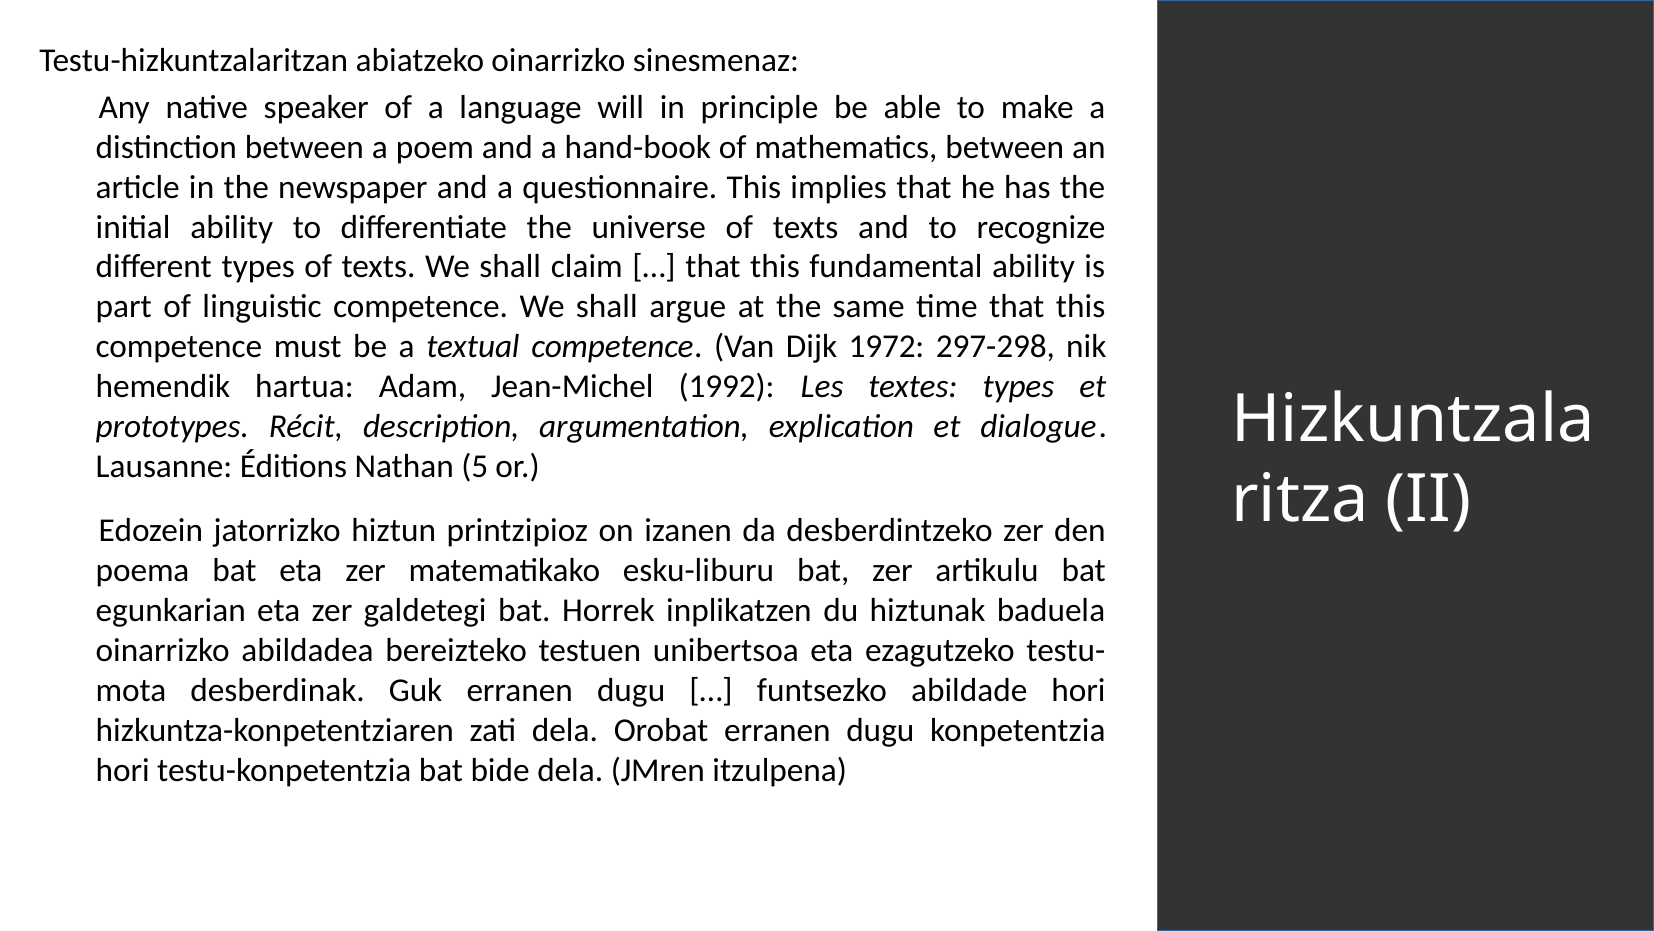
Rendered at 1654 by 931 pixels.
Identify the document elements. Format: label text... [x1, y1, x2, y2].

title Hizkuntzalaritza (II) [1216, 47, 1619, 862]
list Testu-hizkuntzalaritzan abiatzeko oinarrizko sinesmenaz: Any native speaker of a language will in principle be able to make a distinction between a poem and a hand-book of mathematics, between an article in the newspaper and a questionnaire. This implies that he has the initial ability to differentiate the universe of texts and to recognize different types of texts. We shall claim […] that this fundamental ability is part of linguistic competence. We shall argue at the same time that this competence must be a textual competence. (Van Dijk 1972: 297-298, nik hemendik hartua: Adam, Jean-Michel (1992): Les textes: types et prototypes. Récit, description, argumentation, explication et dialogue. Lausanne: Éditions Nathan (5 or.) Edozein jatorrizko hiztun printzipioz on izanen da desberdintzeko zer den poema bat eta zer matematikako esku-liburu bat, zer artikulu bat egunkarian eta zer galdetegi bat. Horrek inplikatzen du hiztunak baduela oinarrizko abildadea bereizteko testuen unibertsoa eta ezagutzeko testu-mota desberdinak. Guk erranen dugu […] funtsezko abildade hori hizkuntza-konpetentziaren zati dela. Orobat erranen dugu konpetentzia hori testu-konpetentzia bat bide dela. (JMren itzulpena) [24, 31, 1123, 863]
